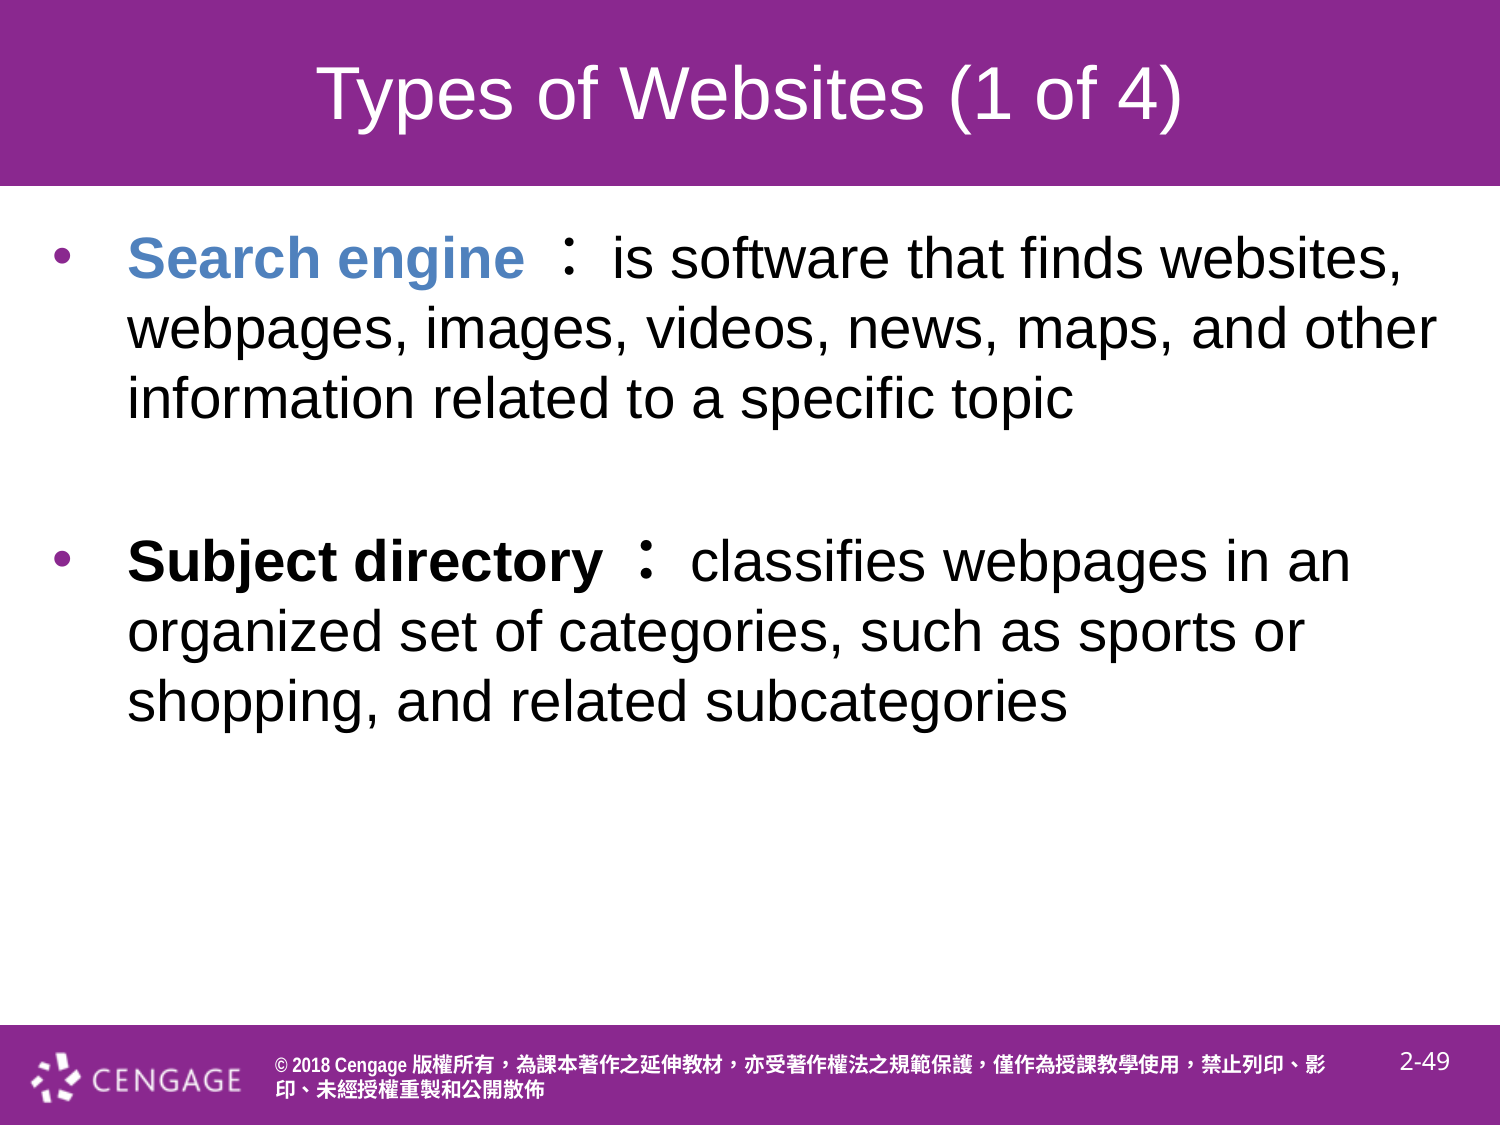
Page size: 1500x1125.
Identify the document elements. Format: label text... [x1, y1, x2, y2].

picture [21, 1043, 246, 1111]
title Types of Websites (1 of 4) [7, 4, 1493, 175]
list Search engine：is software that finds websites, webpages, images, videos, news, maps, and other information related to a specific topic Subject directory：classifies webpages in an organized set of categories, such as sports or shopping, and related subcategories [37, 212, 1475, 838]
